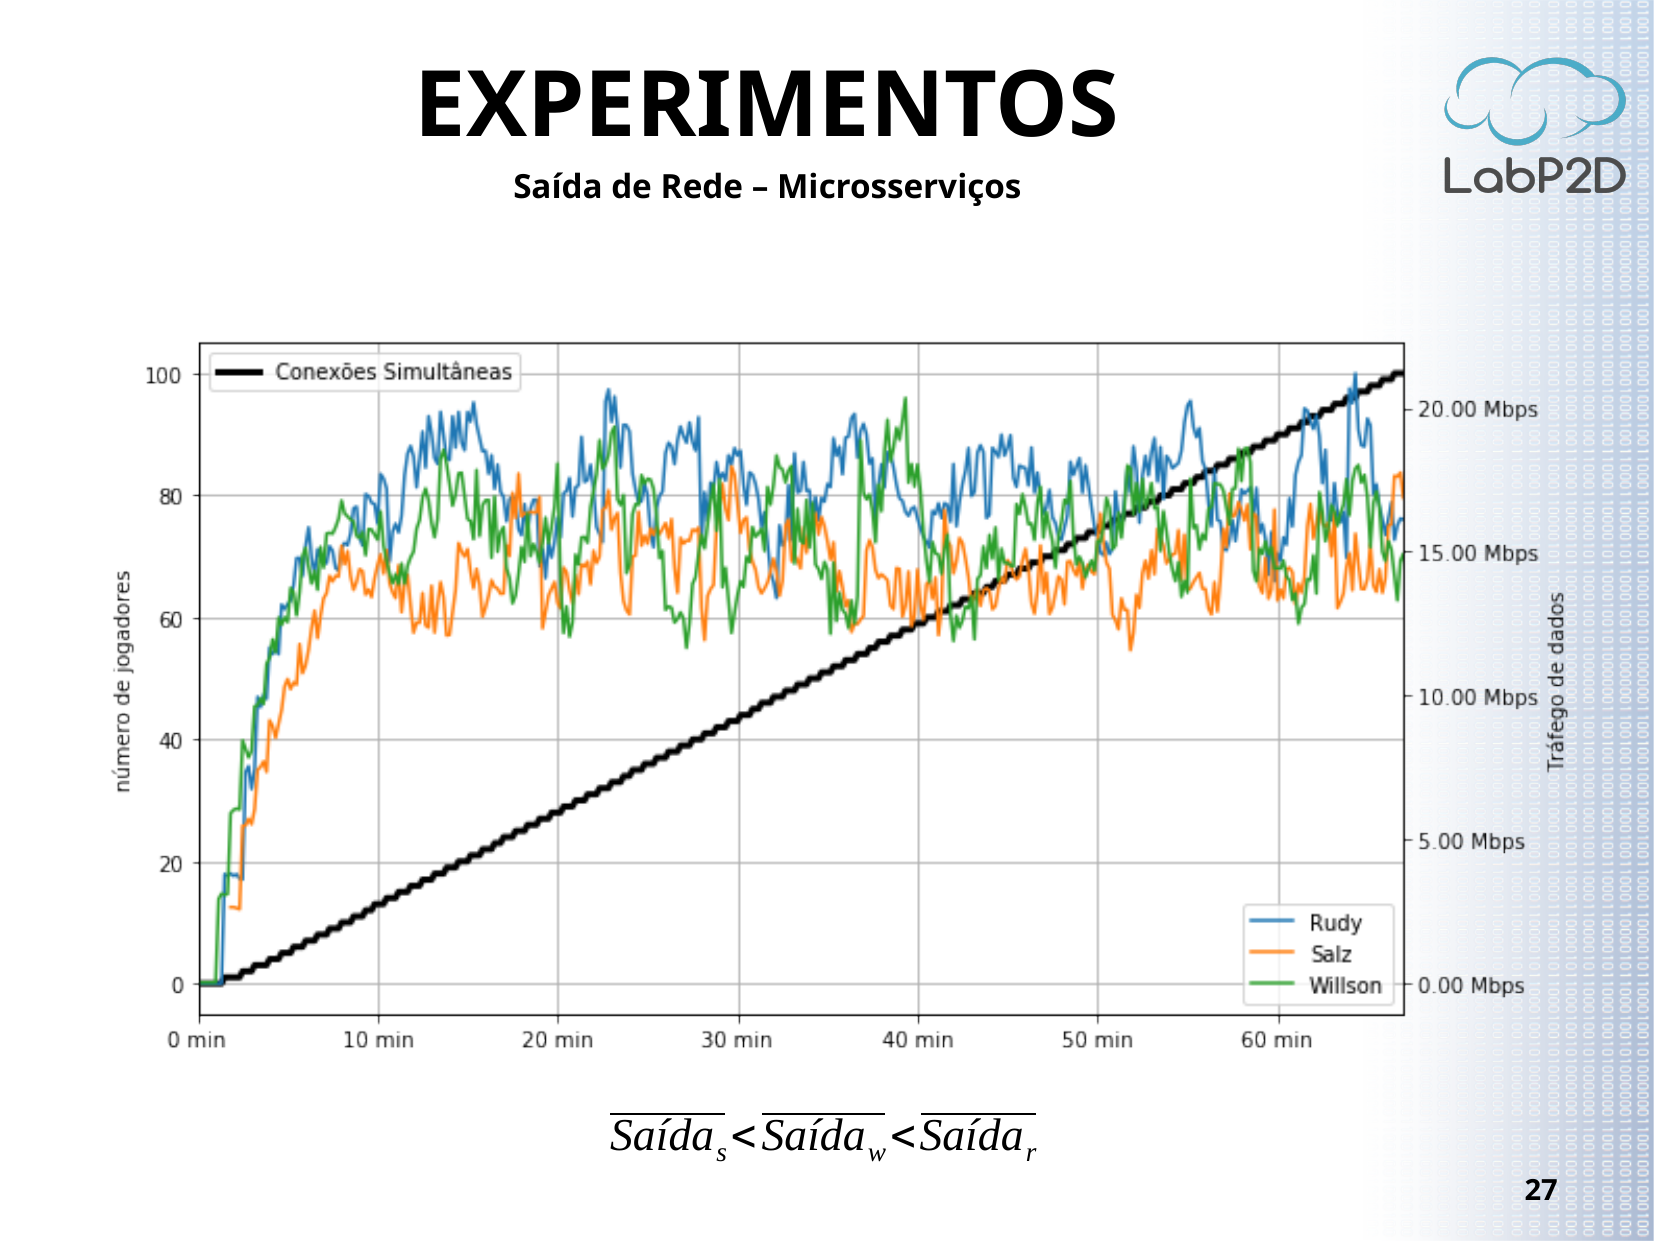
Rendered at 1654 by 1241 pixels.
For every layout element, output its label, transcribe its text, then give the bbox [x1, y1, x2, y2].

picture [99, 1, 1654, 1240]
title EXPERIMENTOS Saída de Rede – Microsserviços [82, 19, 1453, 227]
chart [602, 1110, 1044, 1168]
